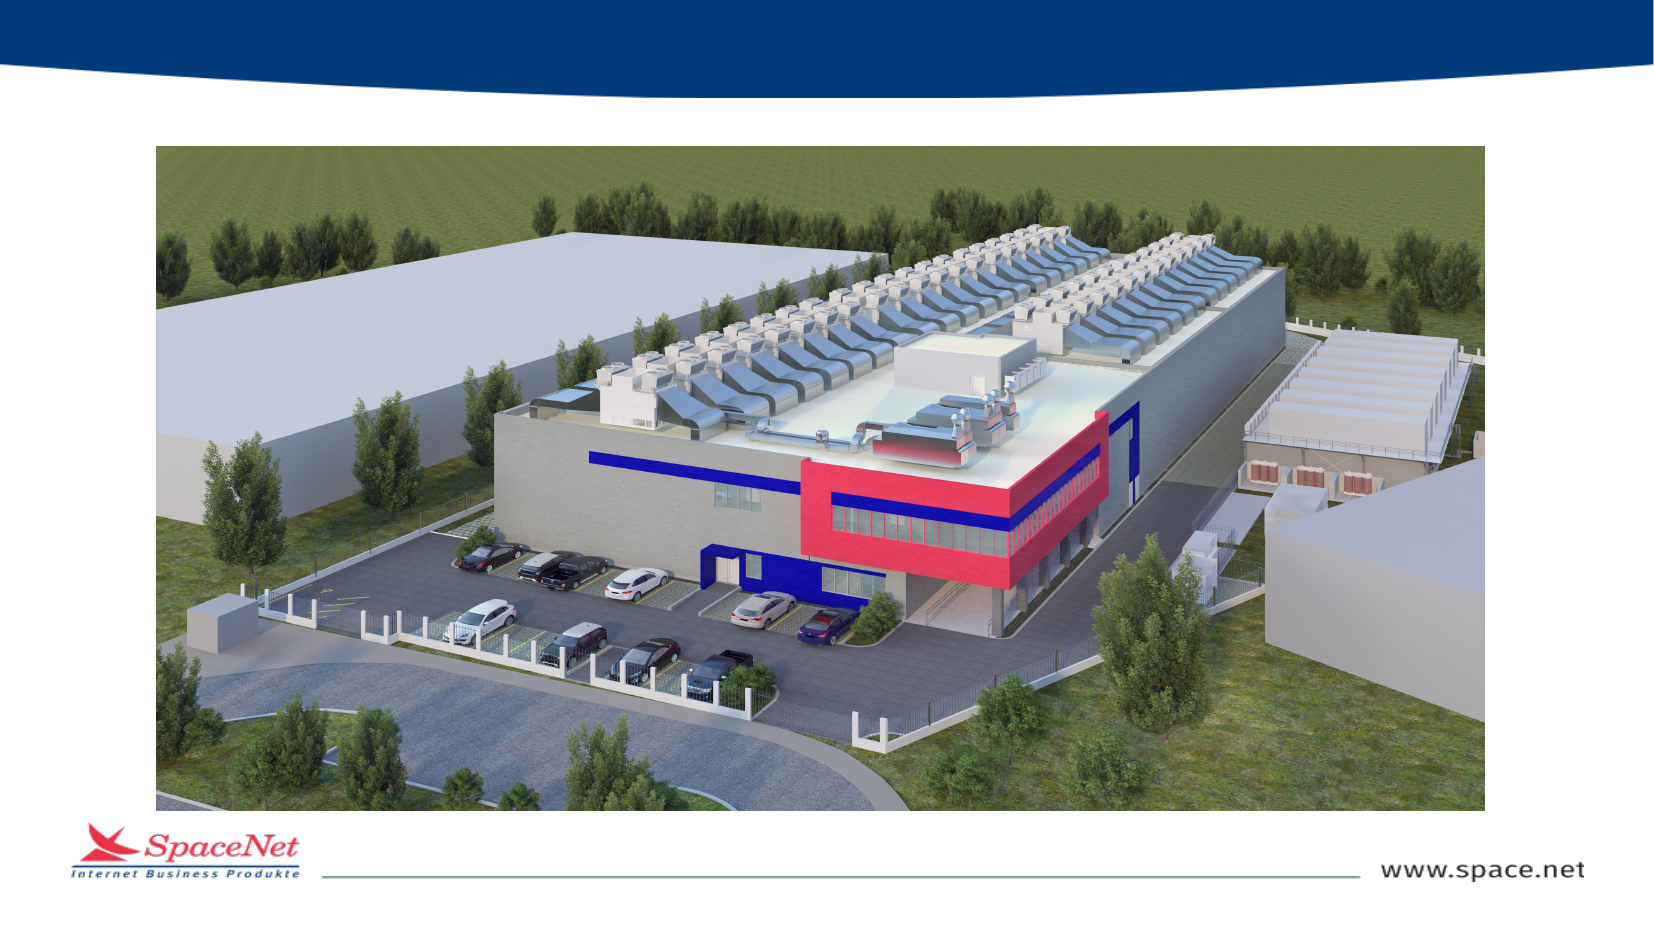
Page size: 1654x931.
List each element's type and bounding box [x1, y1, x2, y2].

picture [156, 146, 1485, 811]
